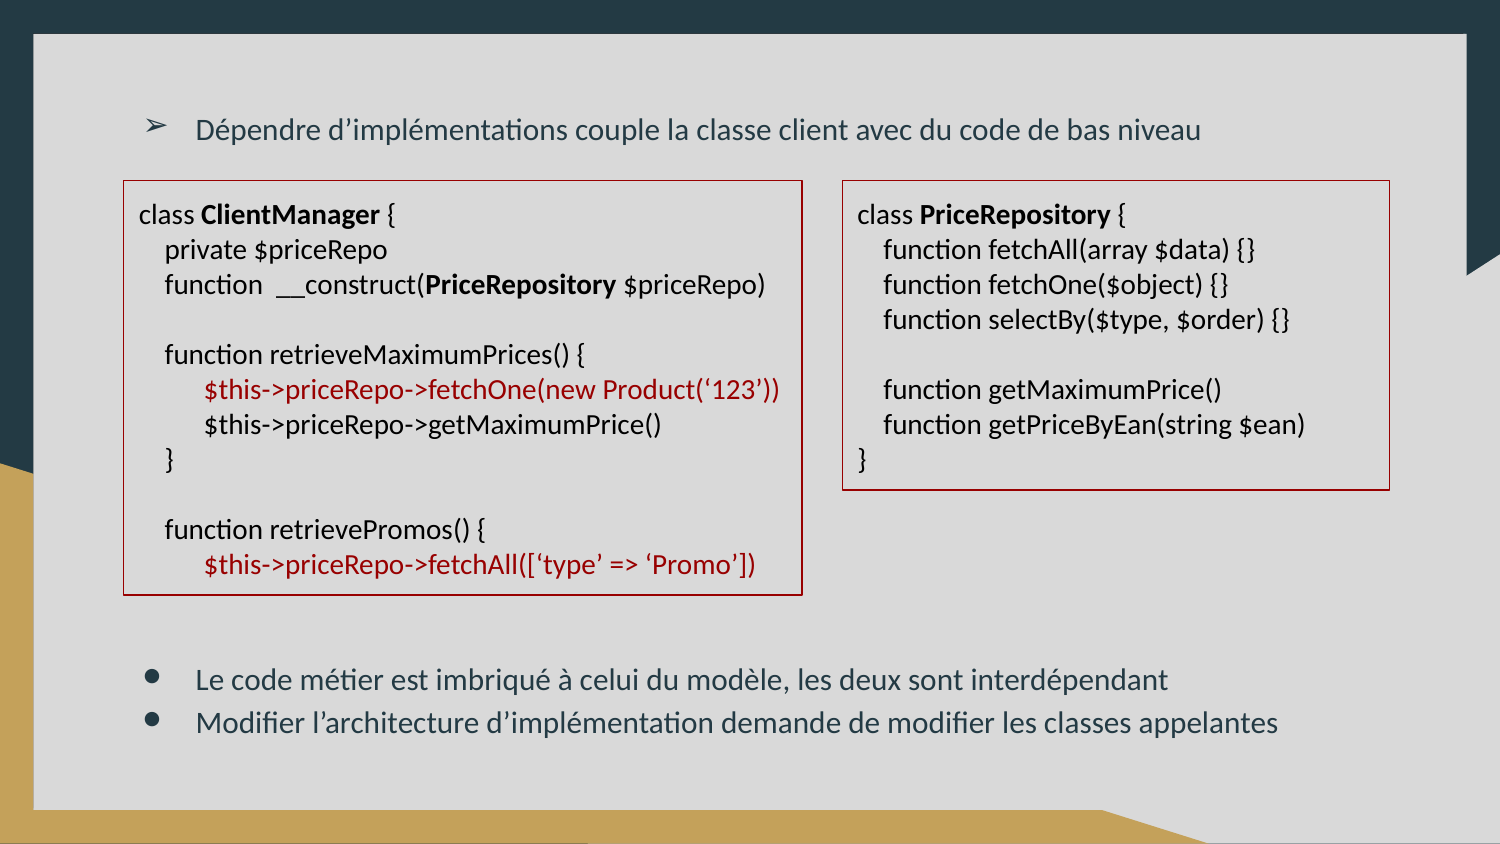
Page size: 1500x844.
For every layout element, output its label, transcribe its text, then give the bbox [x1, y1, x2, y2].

text_box Le code métier est imbriqué à celui du modèle, les deux sont interdépendant Modifier l’architecture d’implémentation demande de modifier les classes appelantes [105, 638, 1411, 755]
text_box Dépendre d’implémentations couple la classe client avec du code de bas niveau [105, 88, 1364, 162]
text_box class ClientManager { private $priceRepo function __construct(PriceRepository $priceRepo) function retrieveMaximumPrices() { $this->priceRepo->fetchOne(new Product(‘123’)) $this->priceRepo->getMaximumPrice() } function retrievePromos() { $this->priceRepo->fetchAll([‘type’ => ‘Promo’]) [123, 180, 802, 595]
text_box class PriceRepository { function fetchAll(array $data) {} function fetchOne($object) {} function selectBy($type, $order) {} function getMaximumPrice() function getPriceByEan(string $ean) } [842, 180, 1390, 491]
